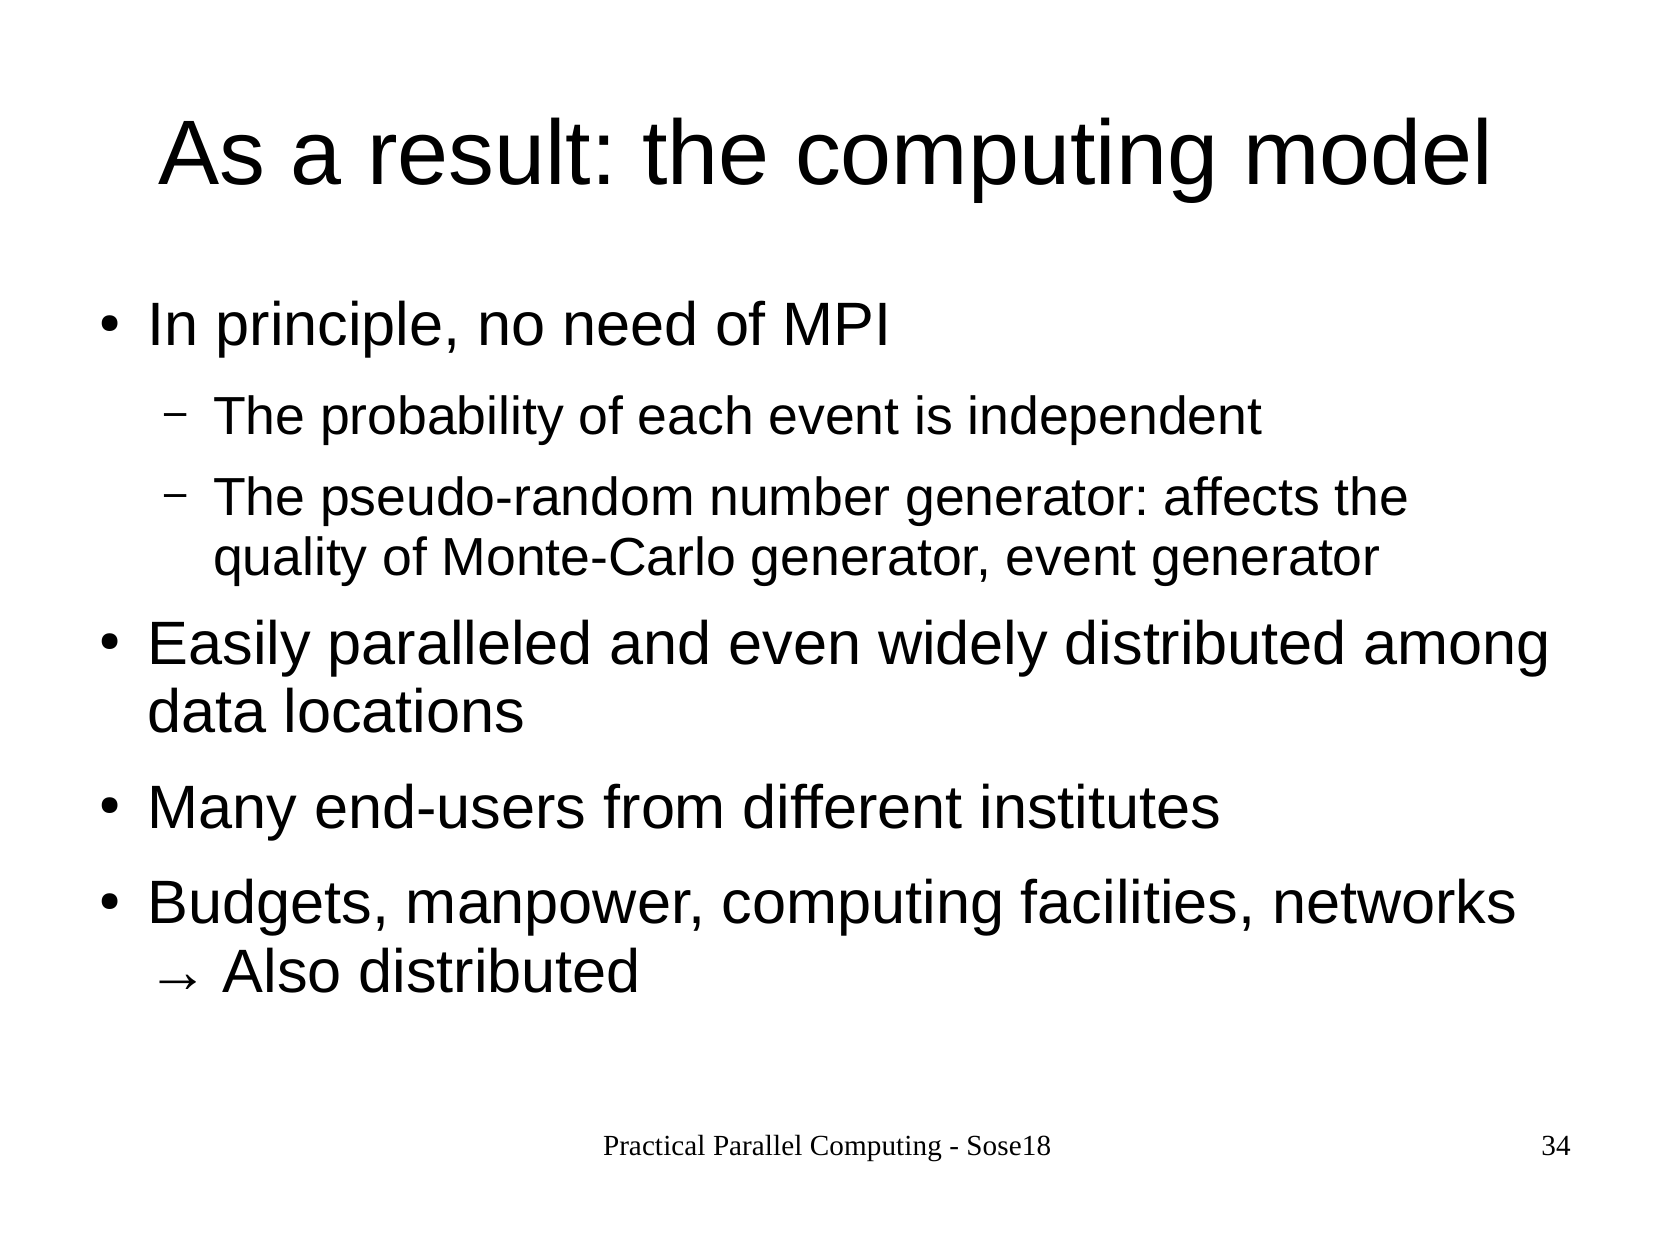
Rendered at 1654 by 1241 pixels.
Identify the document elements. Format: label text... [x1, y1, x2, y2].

title As a result: the computing model [82, 49, 1571, 257]
list In principle, no need of MPI The probability of each event is independent The pseudo-random number generator: affects the quality of Monte-Carlo generator, event generator Easily paralleled and even widely distributed among data locations Many end-users from different institutes Budgets, manpower, computing facilities, networks → Also distributed [82, 290, 1571, 1010]
